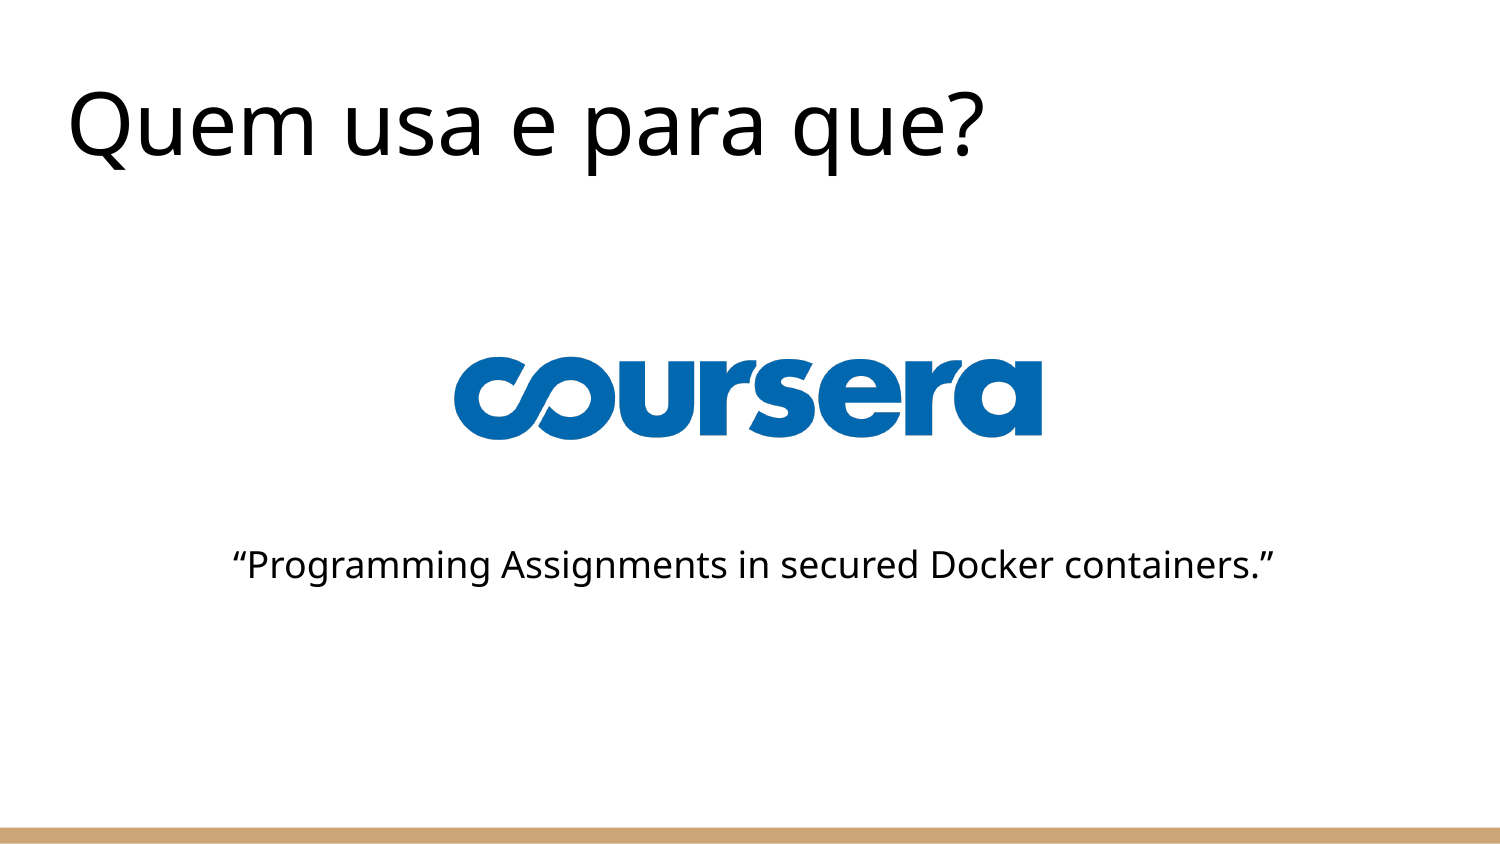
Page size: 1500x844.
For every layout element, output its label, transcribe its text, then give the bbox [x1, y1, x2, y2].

list “Programming Assignments in secured Docker containers.” [58, 518, 1449, 750]
title Quem usa e para que? [51, 51, 1449, 189]
picture [439, 342, 1061, 448]
